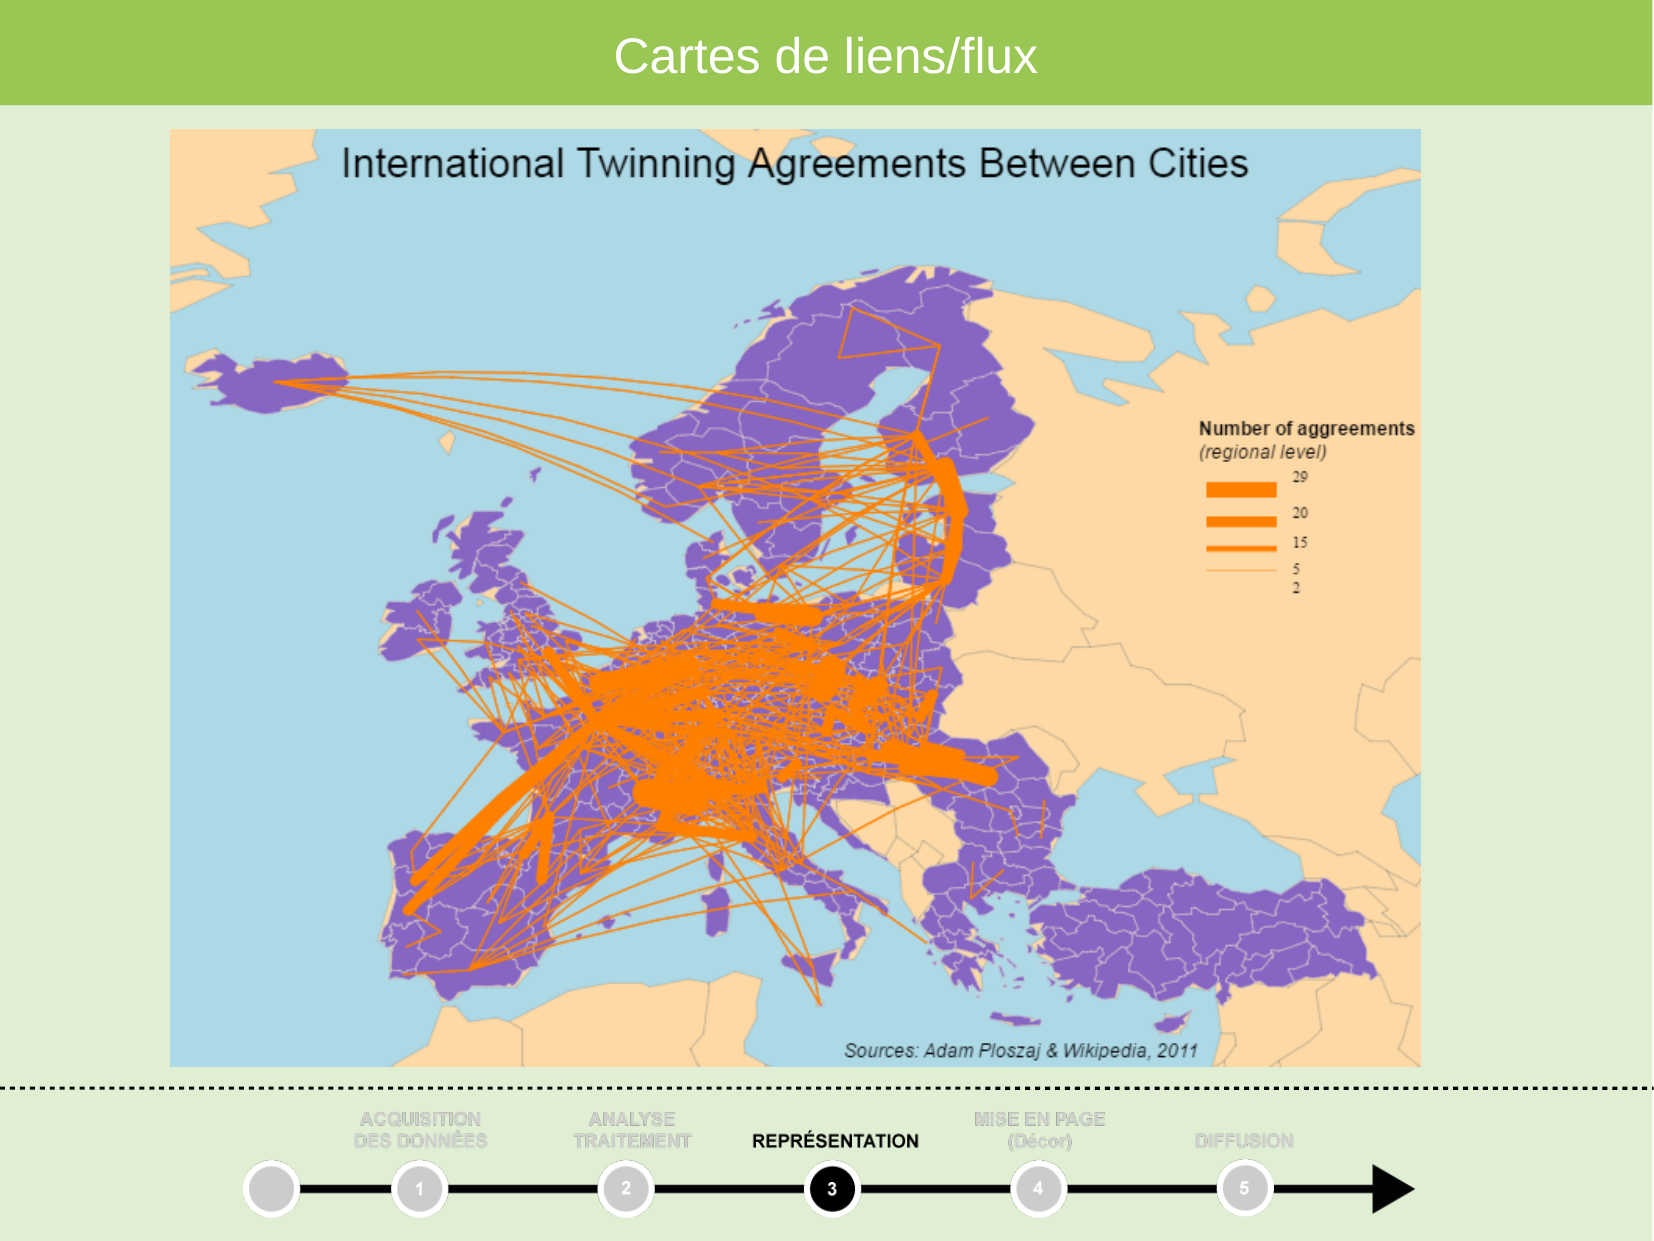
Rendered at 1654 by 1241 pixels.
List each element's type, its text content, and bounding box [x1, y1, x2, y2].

text_box Cartes de liens/flux [82, 19, 1570, 88]
picture [243, 1109, 1415, 1218]
picture [170, 129, 1421, 1067]
